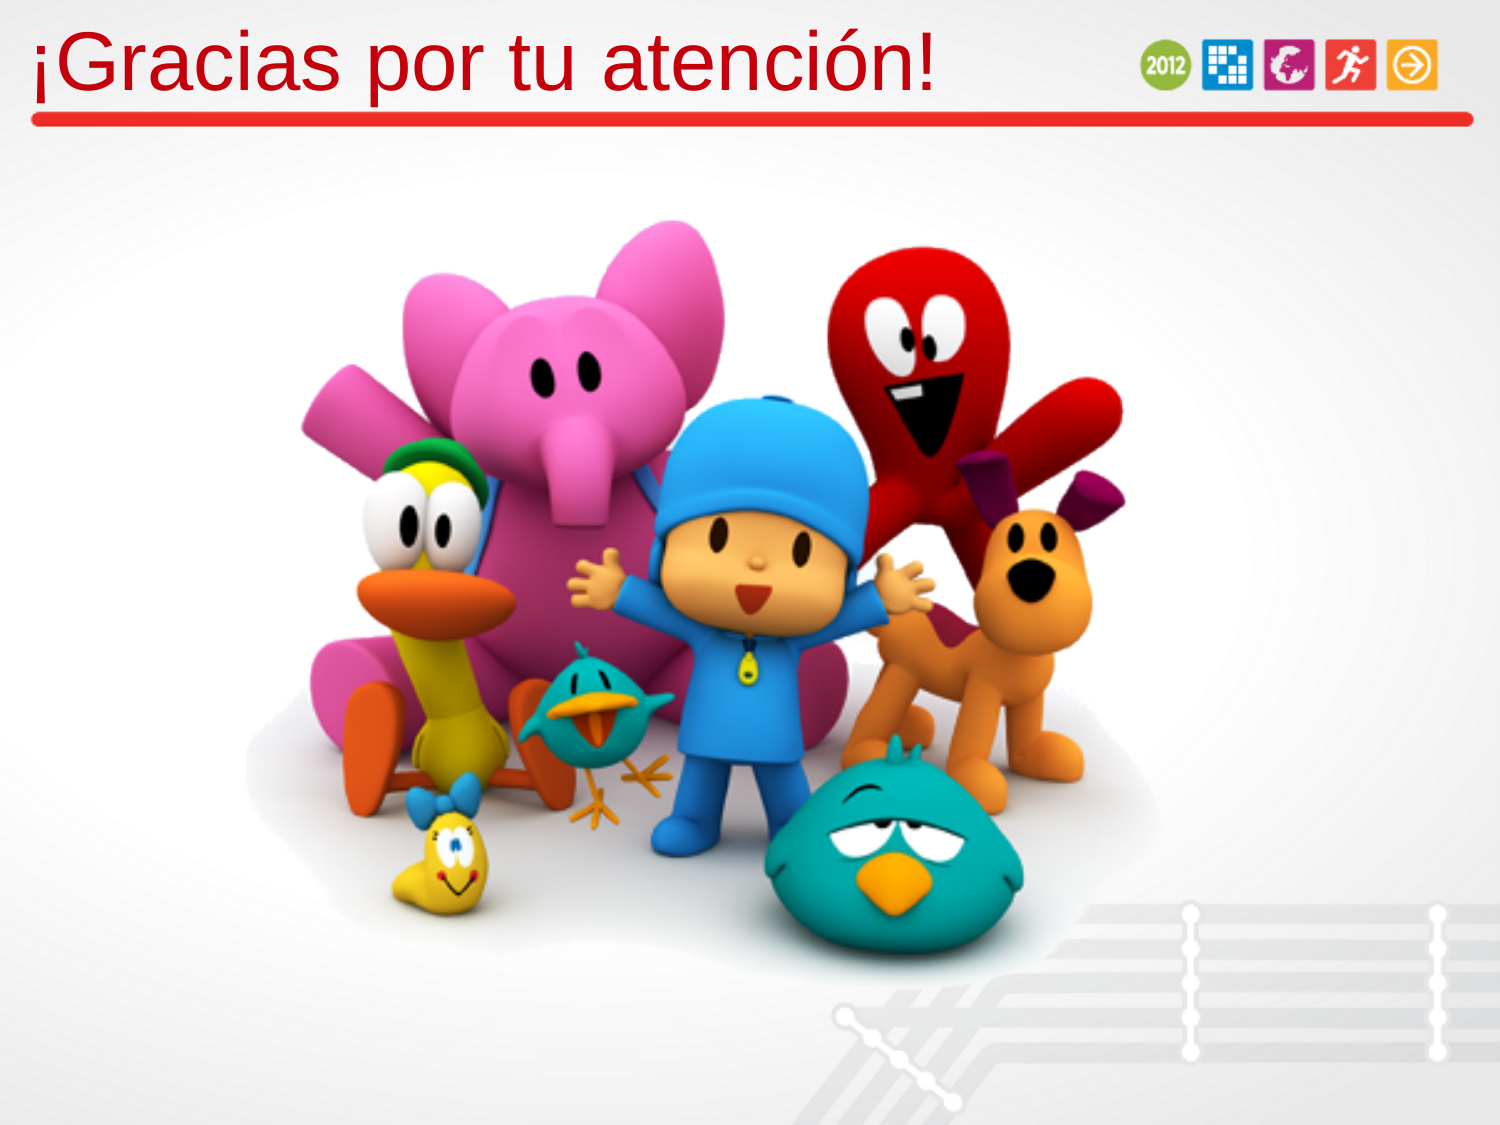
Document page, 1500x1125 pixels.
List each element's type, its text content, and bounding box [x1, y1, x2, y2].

picture [0, 0, 1500, 1125]
title ¡Gracias por tu atención! [12, 0, 1126, 121]
